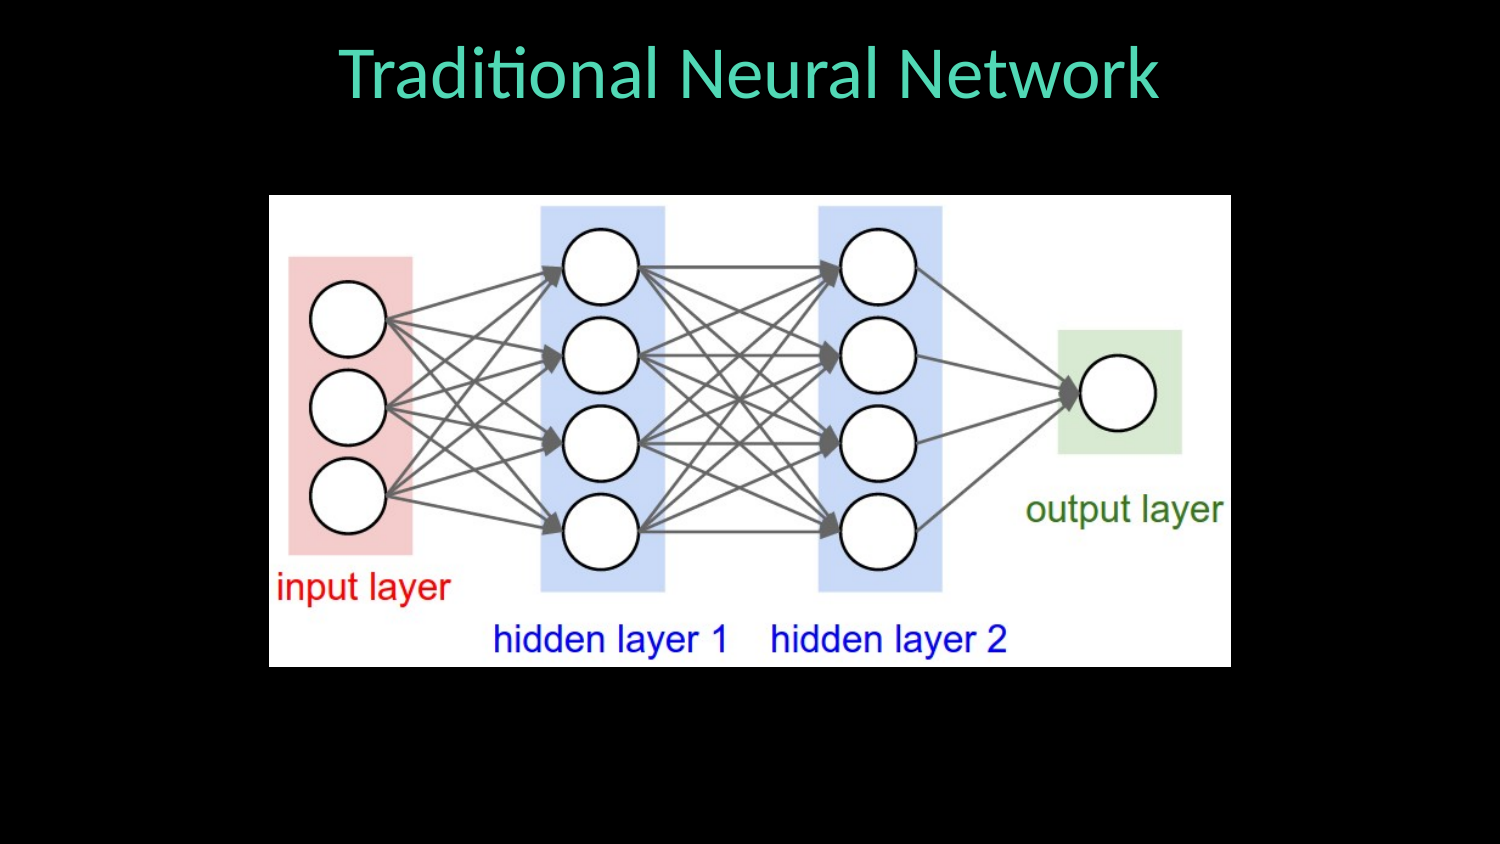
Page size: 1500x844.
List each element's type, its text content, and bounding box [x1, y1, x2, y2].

text_box Traditional Neural Network [248, 8, 1252, 108]
picture [269, 195, 1231, 667]
